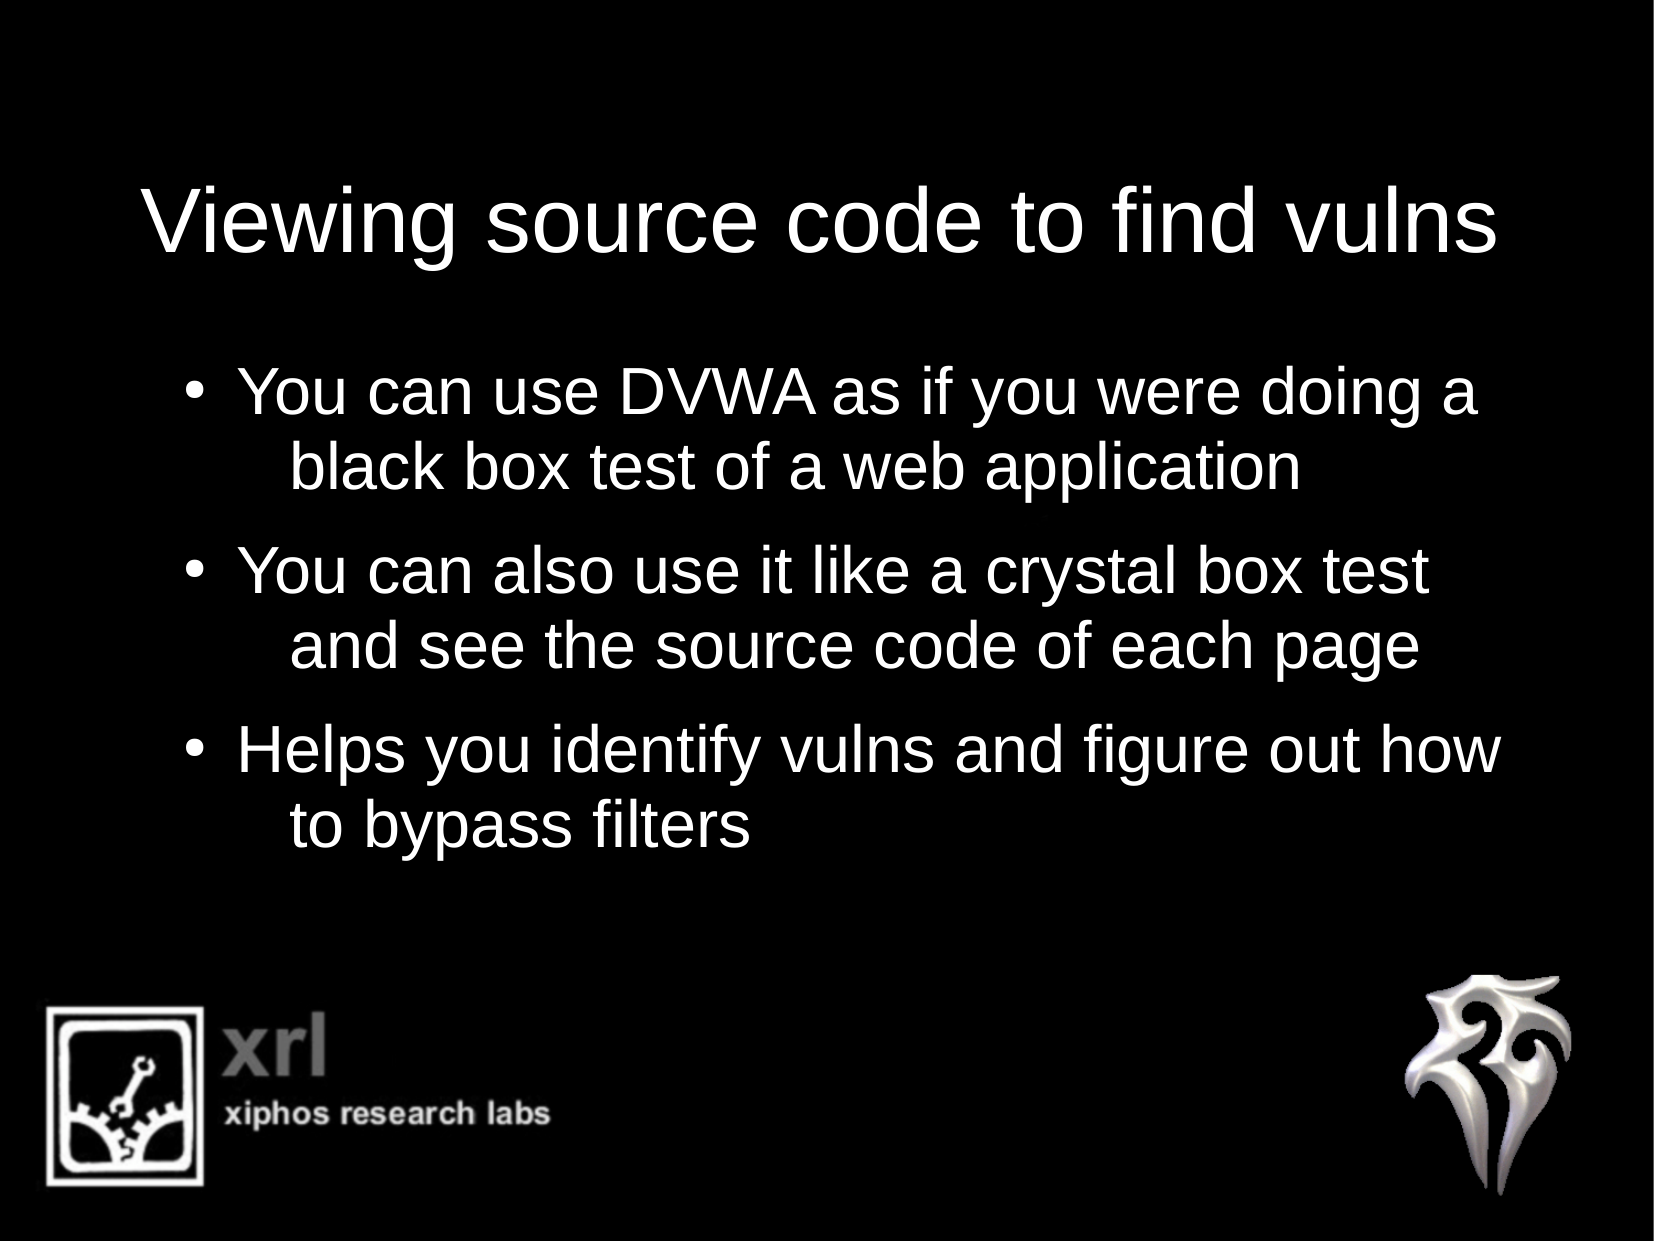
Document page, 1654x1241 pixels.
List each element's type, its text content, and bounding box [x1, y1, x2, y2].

list You can use DVWA as if you were doing a black box test of a web application You can also use it like a crystal box test and see the source code of each page Helps you identify vulns and figure out how to bypass filters [147, 354, 1506, 1173]
title Viewing source code to find vulns [135, 117, 1506, 325]
picture [0, 0, 1654, 1241]
